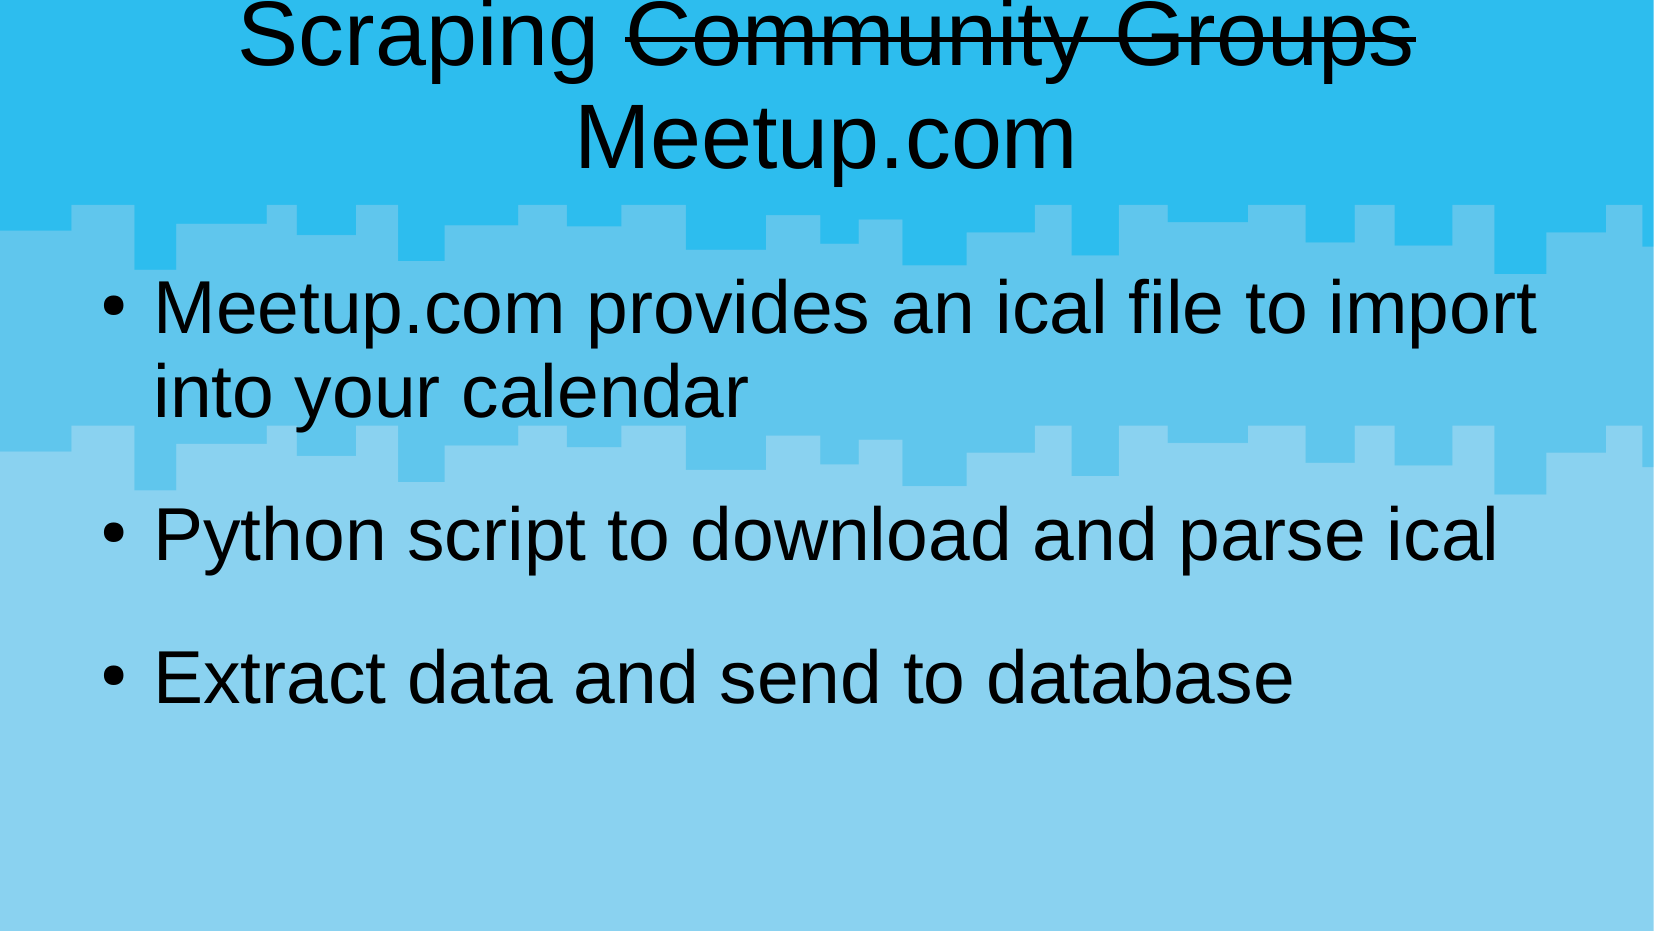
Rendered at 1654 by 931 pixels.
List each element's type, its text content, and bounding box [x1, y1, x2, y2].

title Scraping Community Groups Meetup.com [82, 0, 1571, 188]
picture [0, 0, 1654, 931]
list Meetup.com provides an ical file to import into your calendar Python script to download and parse ical Extract data and send to database [82, 265, 1571, 827]
